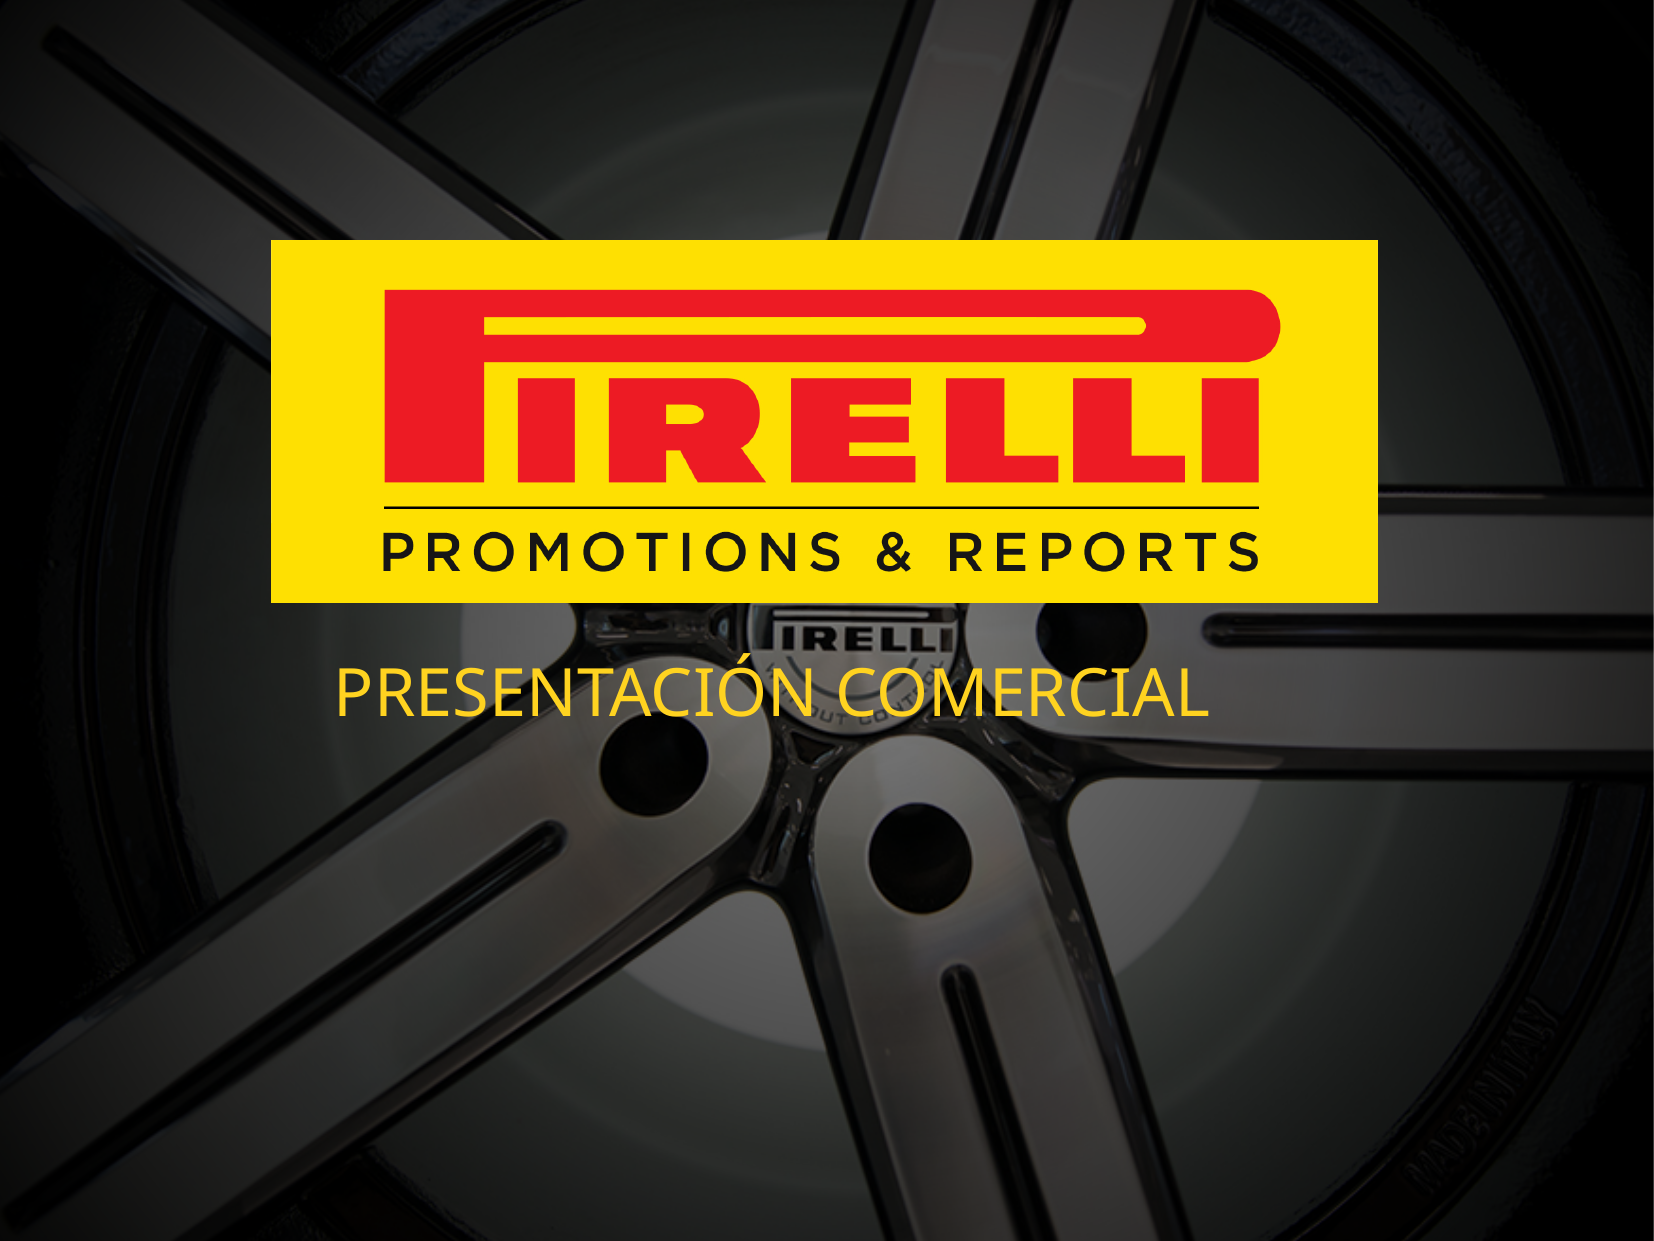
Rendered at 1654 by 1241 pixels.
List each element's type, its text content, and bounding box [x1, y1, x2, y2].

picture [271, 240, 1378, 603]
text_box [0, 0, 1654, 1241]
text_box PRESENTACIÓN COMERCIAL [318, 637, 1332, 720]
